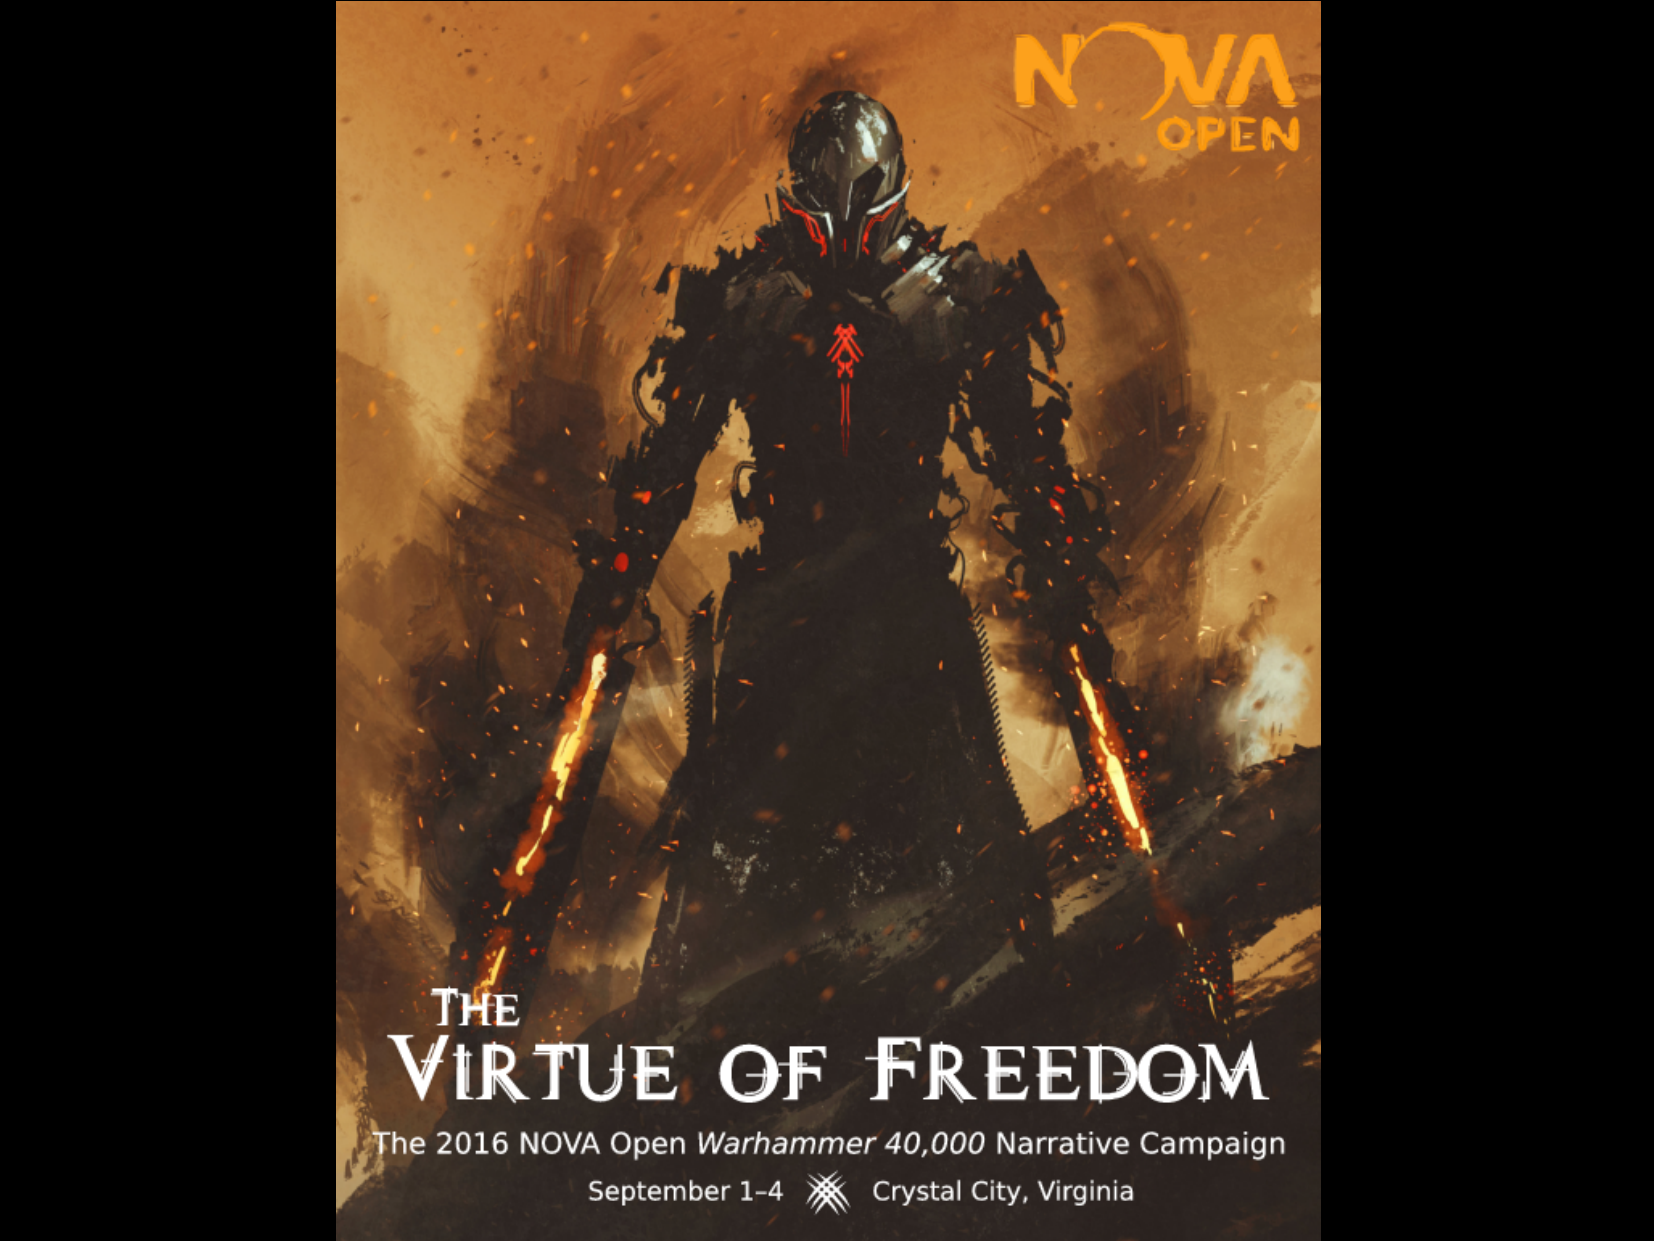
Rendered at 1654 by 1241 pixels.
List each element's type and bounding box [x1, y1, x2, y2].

picture [336, 1, 1321, 1241]
text_box [0, 0, 1654, 1241]
